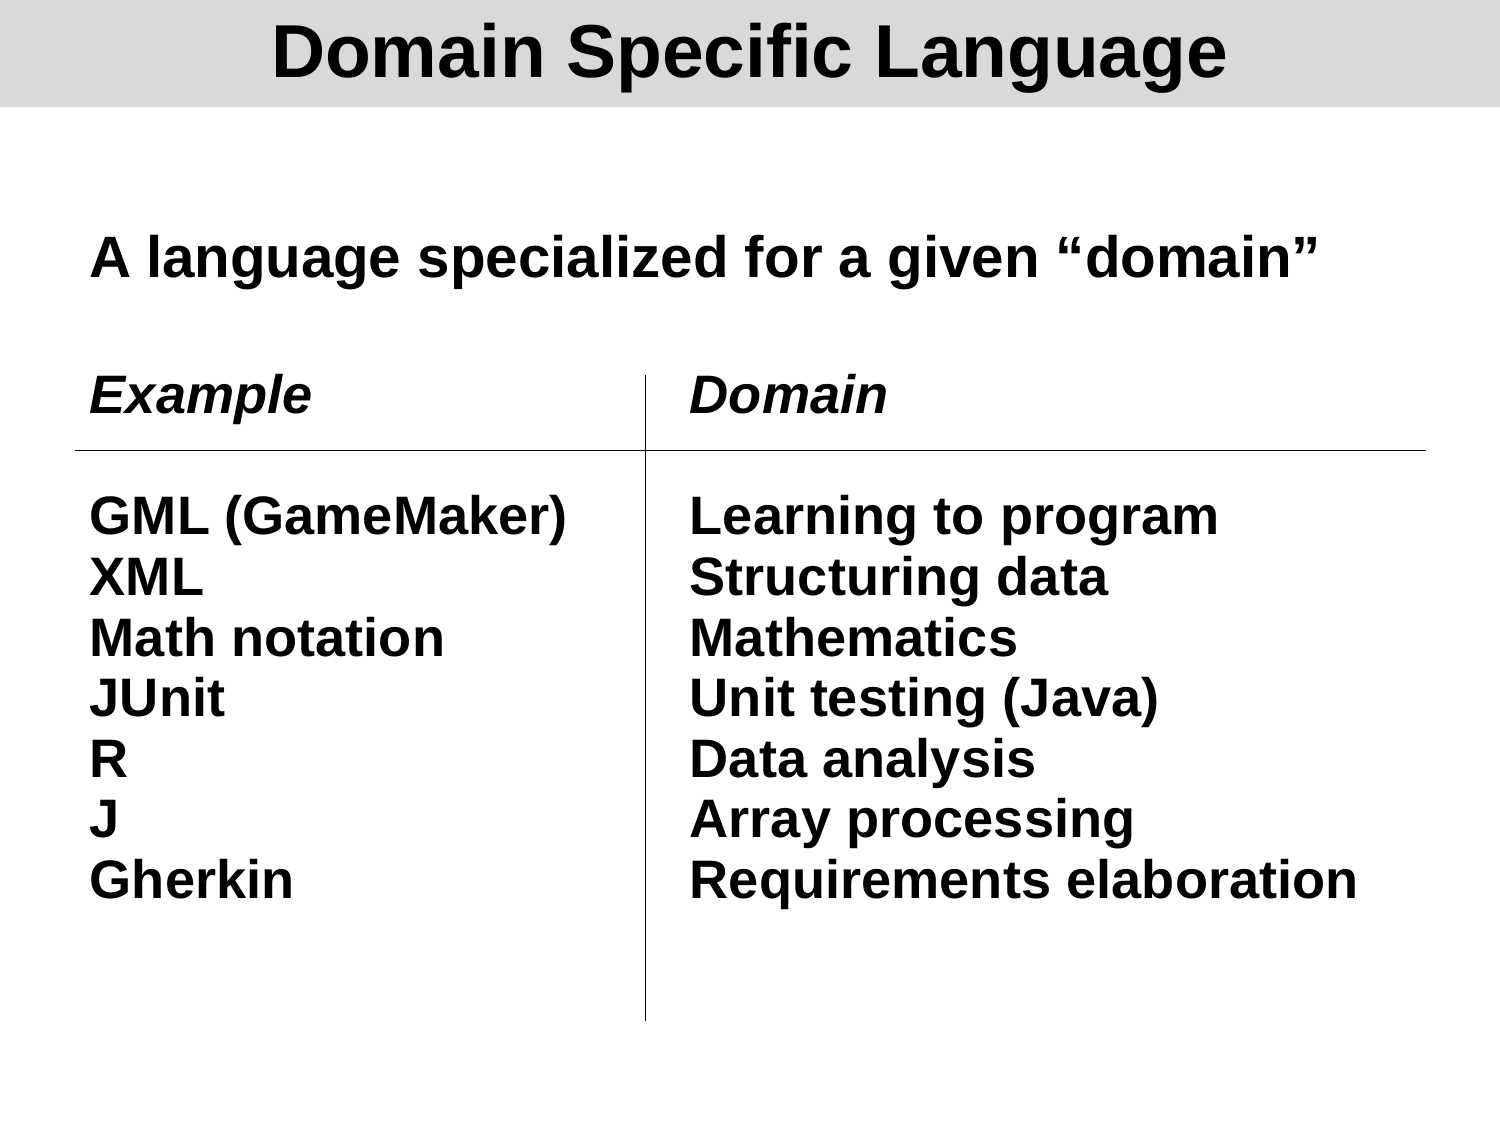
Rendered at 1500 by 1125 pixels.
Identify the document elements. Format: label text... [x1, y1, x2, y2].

text_box A language specialized for a given “domain” Example Domain GML (GameMaker) Learning to program XML Structuring data Math notation Mathematics JUnit Unit testing (Java) R Data analysis J Array processing Gherkin Requirements elaboration [75, 217, 1426, 450]
text_box Domain Specific Language [0, 0, 1500, 108]
text_box A language specialized for a given “domain” Example Domain GML (GameMaker) Learning to program XML Structuring data Math notation Mathematics JUnit Unit testing (Java) R Data analysis J Array processing Gherkin Requirements elaboration [75, 451, 1426, 1036]
